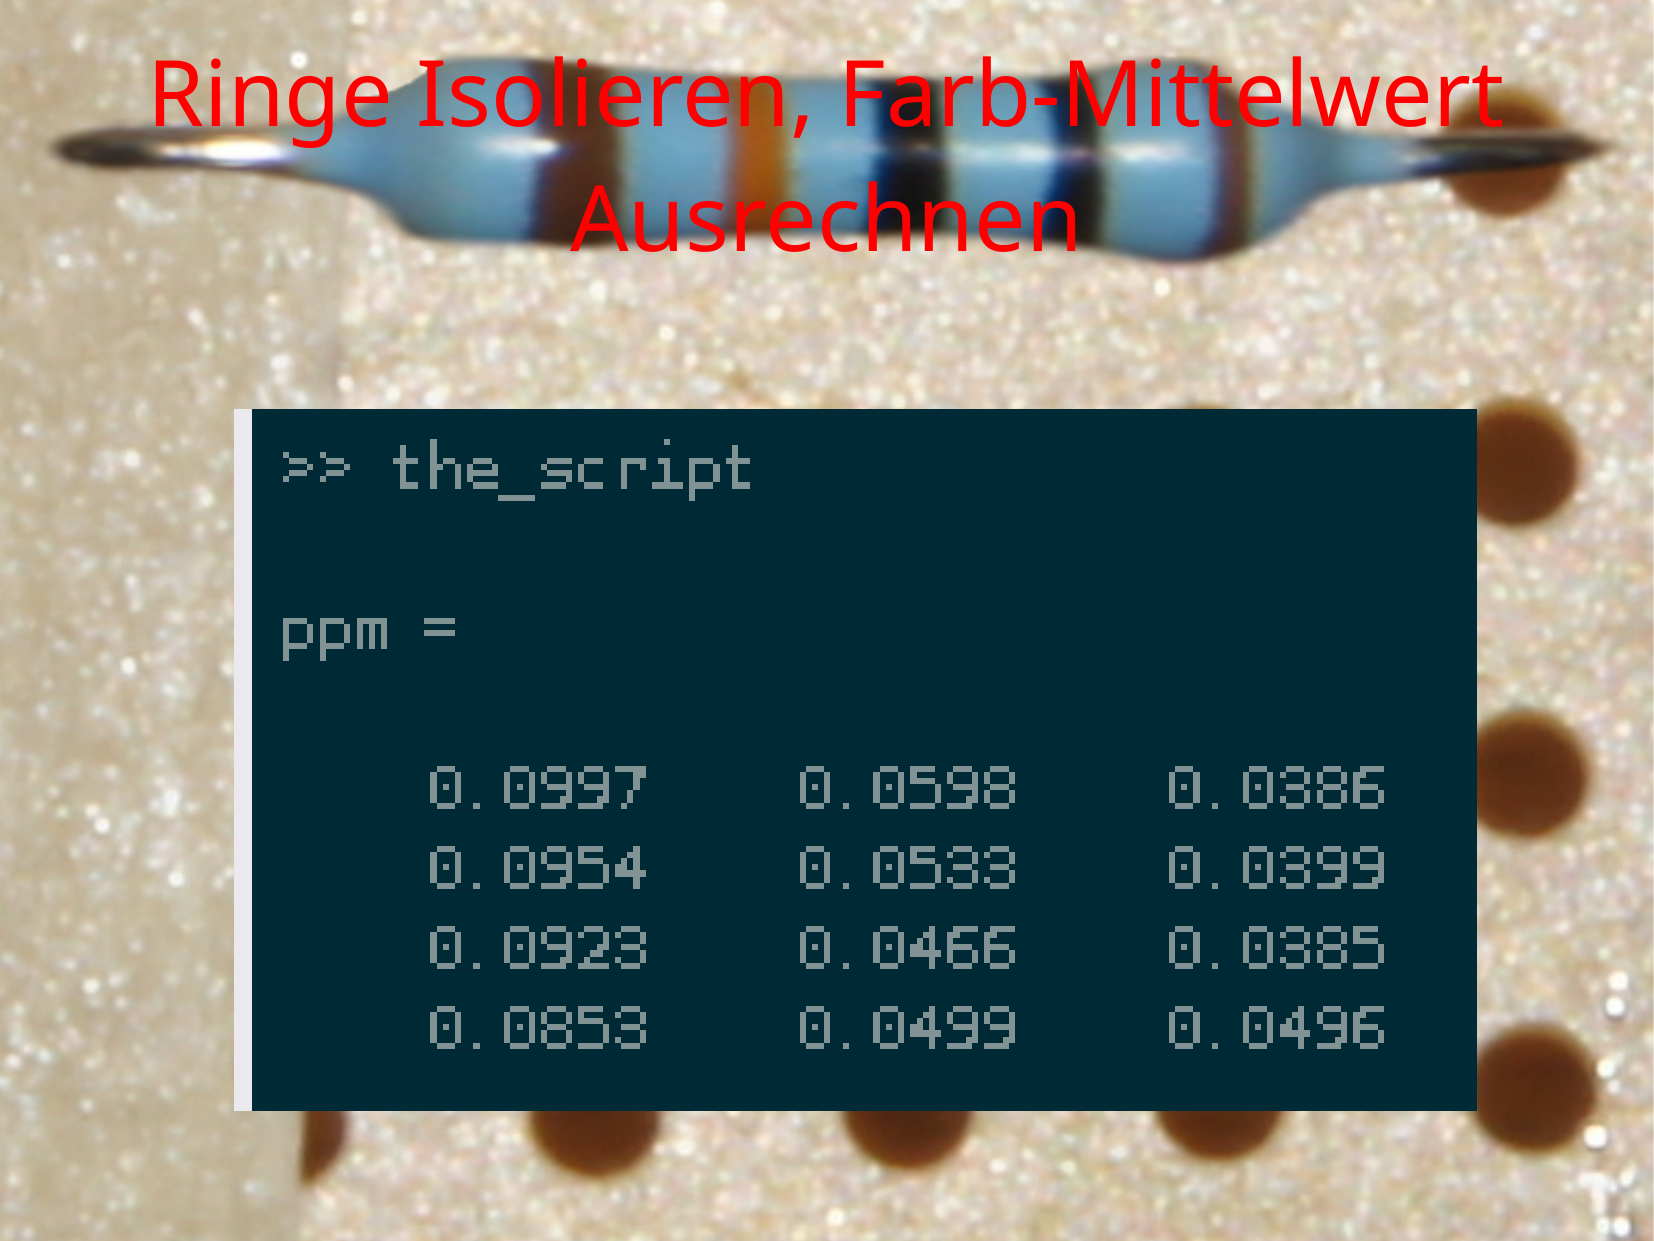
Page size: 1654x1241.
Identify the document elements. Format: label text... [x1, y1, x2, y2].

title Ringe Isolieren, Farb-Mittelwert Ausrechnen [82, 24, 1571, 282]
picture [0, 0, 1654, 1241]
